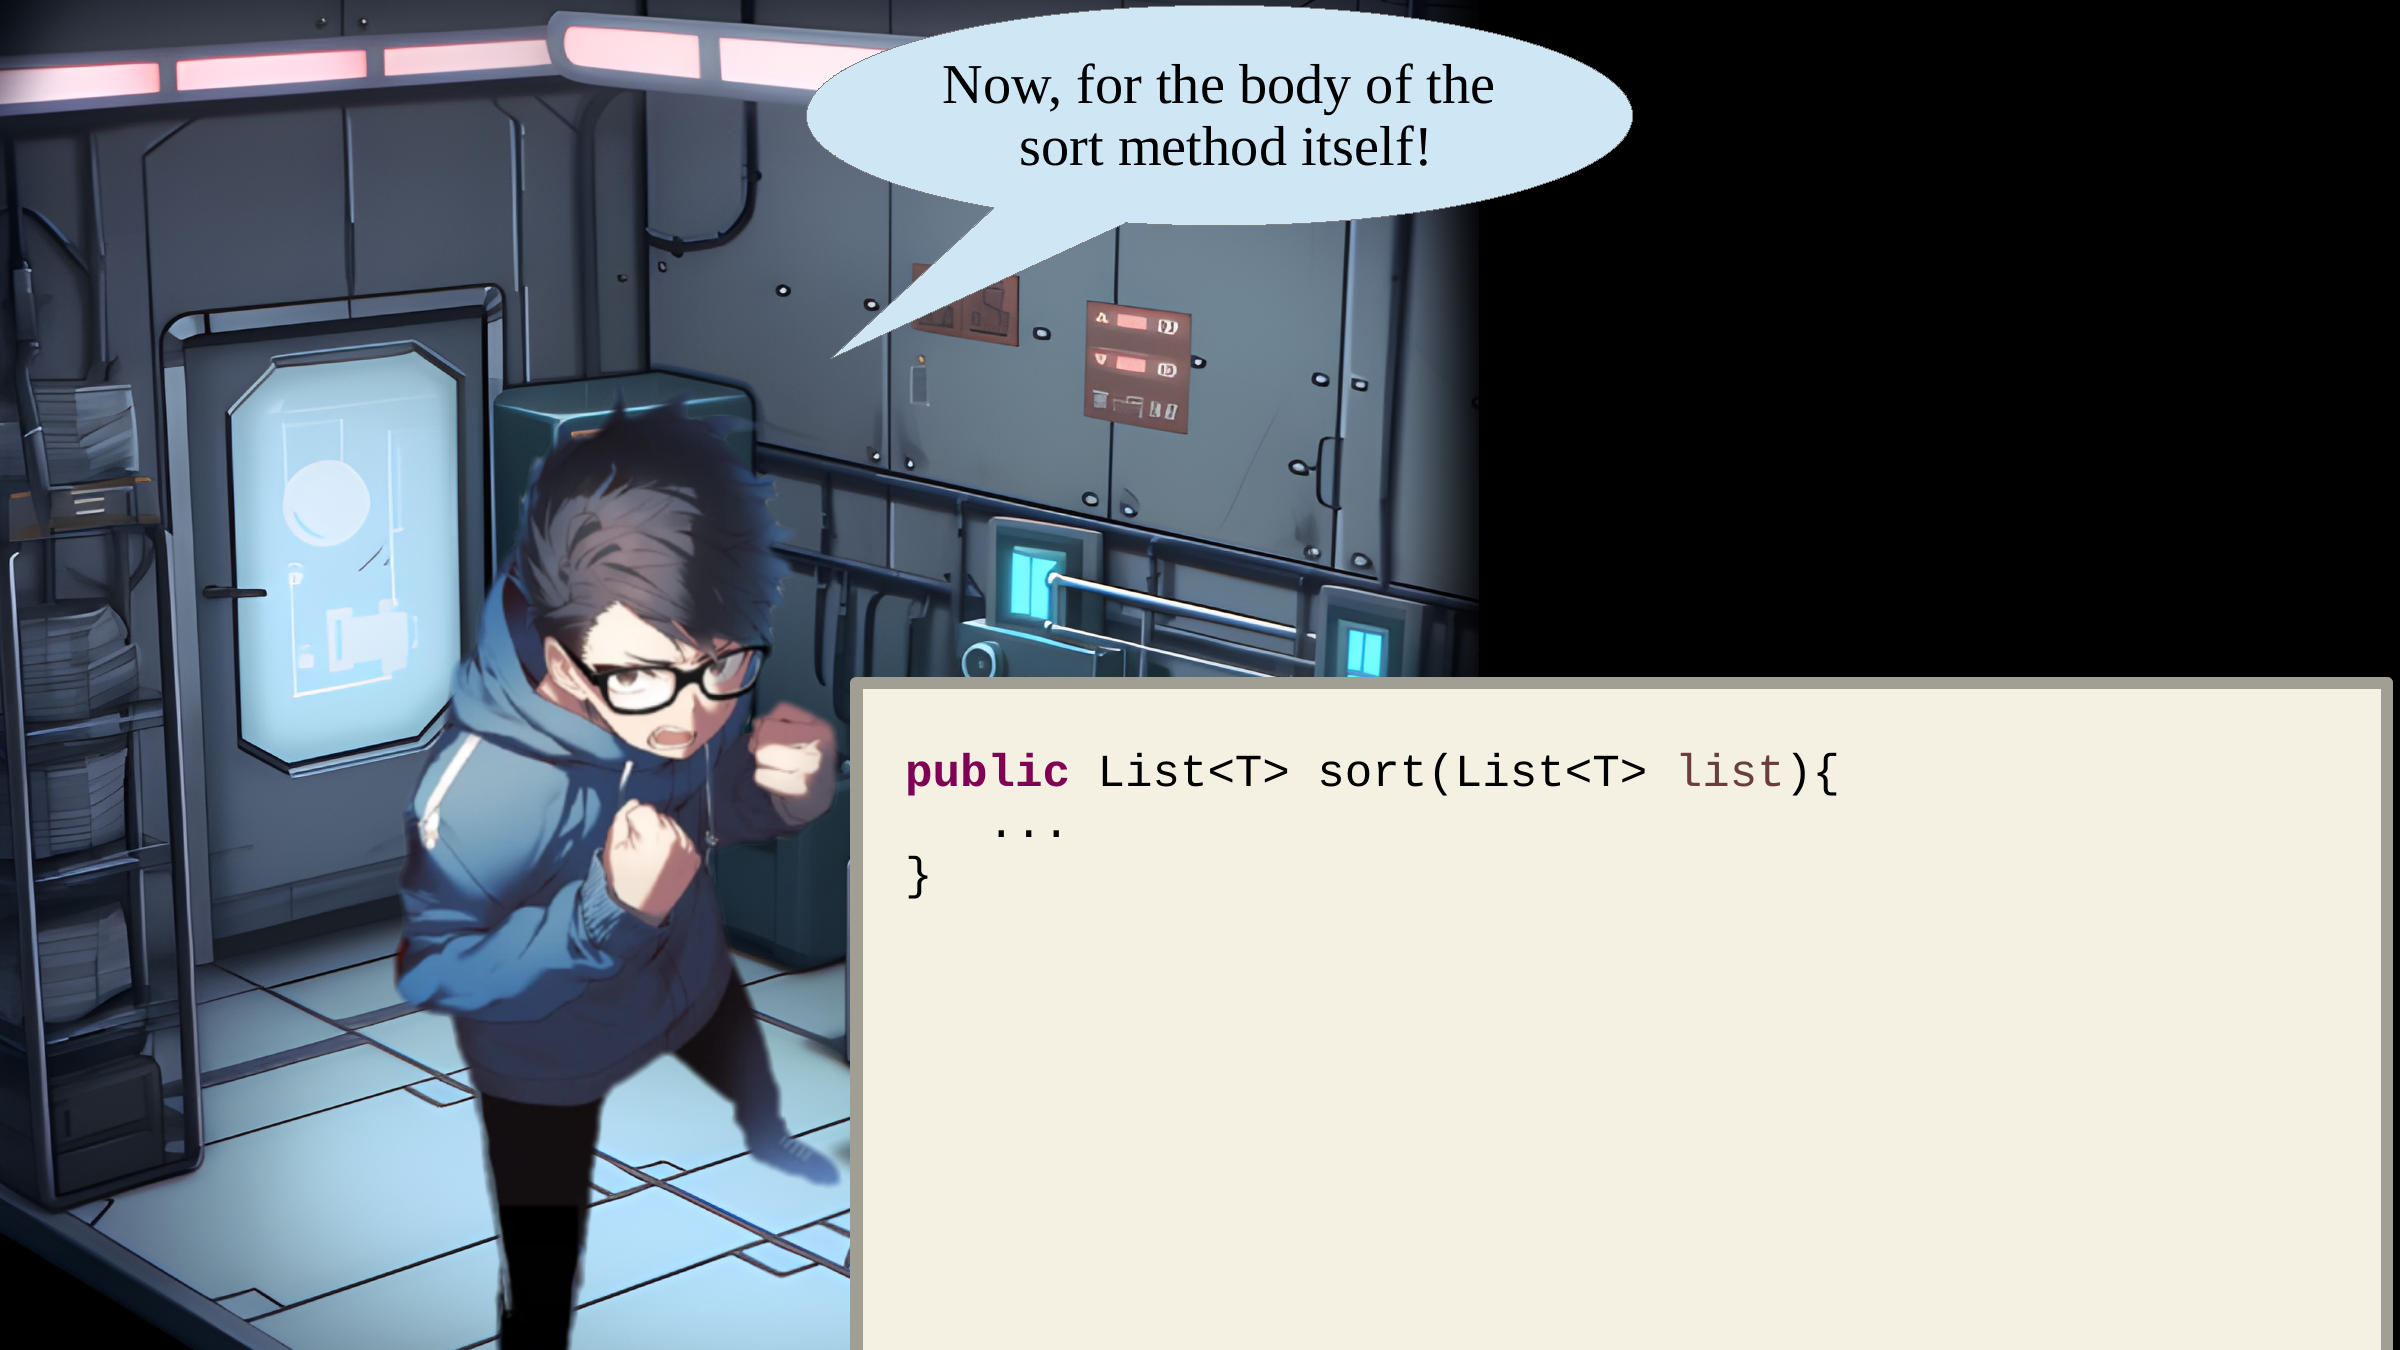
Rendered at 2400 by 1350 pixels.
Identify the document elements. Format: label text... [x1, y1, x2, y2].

text_box public List<T> sort(List<T> list){ ... } [856, 682, 2388, 1350]
text_box [1402, 0, 2400, 1350]
text_box Now, for the body of the sort method itself! [806, 5, 1633, 359]
picture [0, 0, 1402, 1350]
